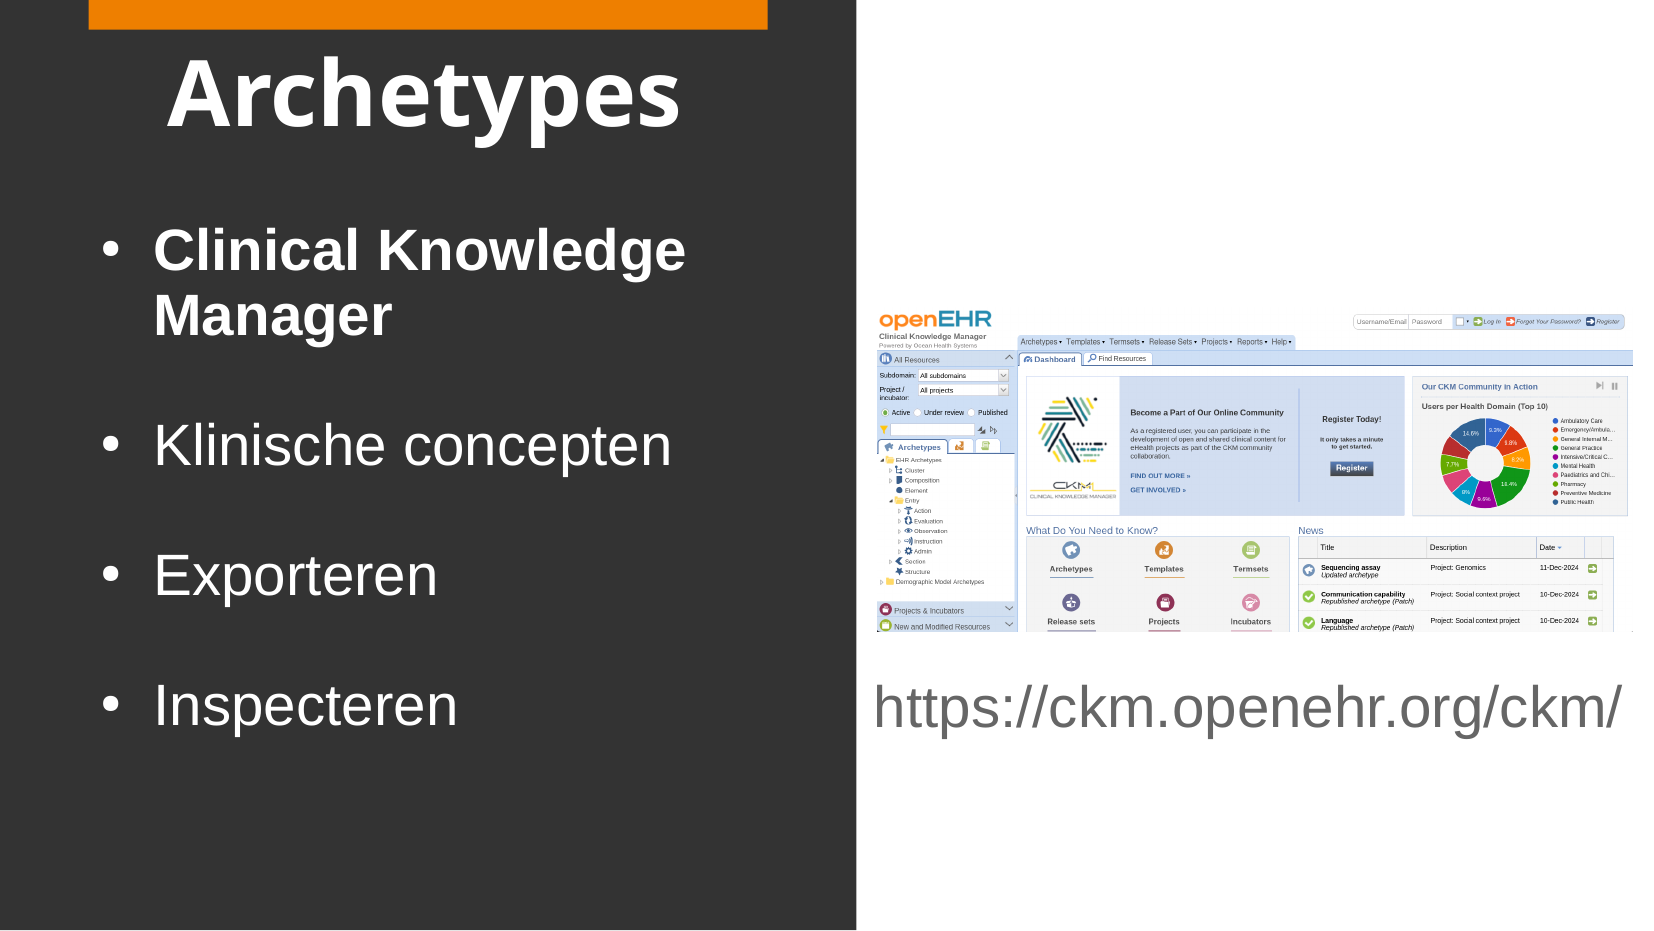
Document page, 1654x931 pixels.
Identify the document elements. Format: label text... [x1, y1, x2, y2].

list Clinical Knowledge Manager Klinische concepten Exporteren Inspecteren [82, 217, 768, 857]
text_box https://ckm.openehr.org/ckm/ [858, 667, 1654, 878]
picture [877, 307, 1633, 632]
text_box [0, 0, 857, 931]
title Archetypes [82, 13, 768, 169]
